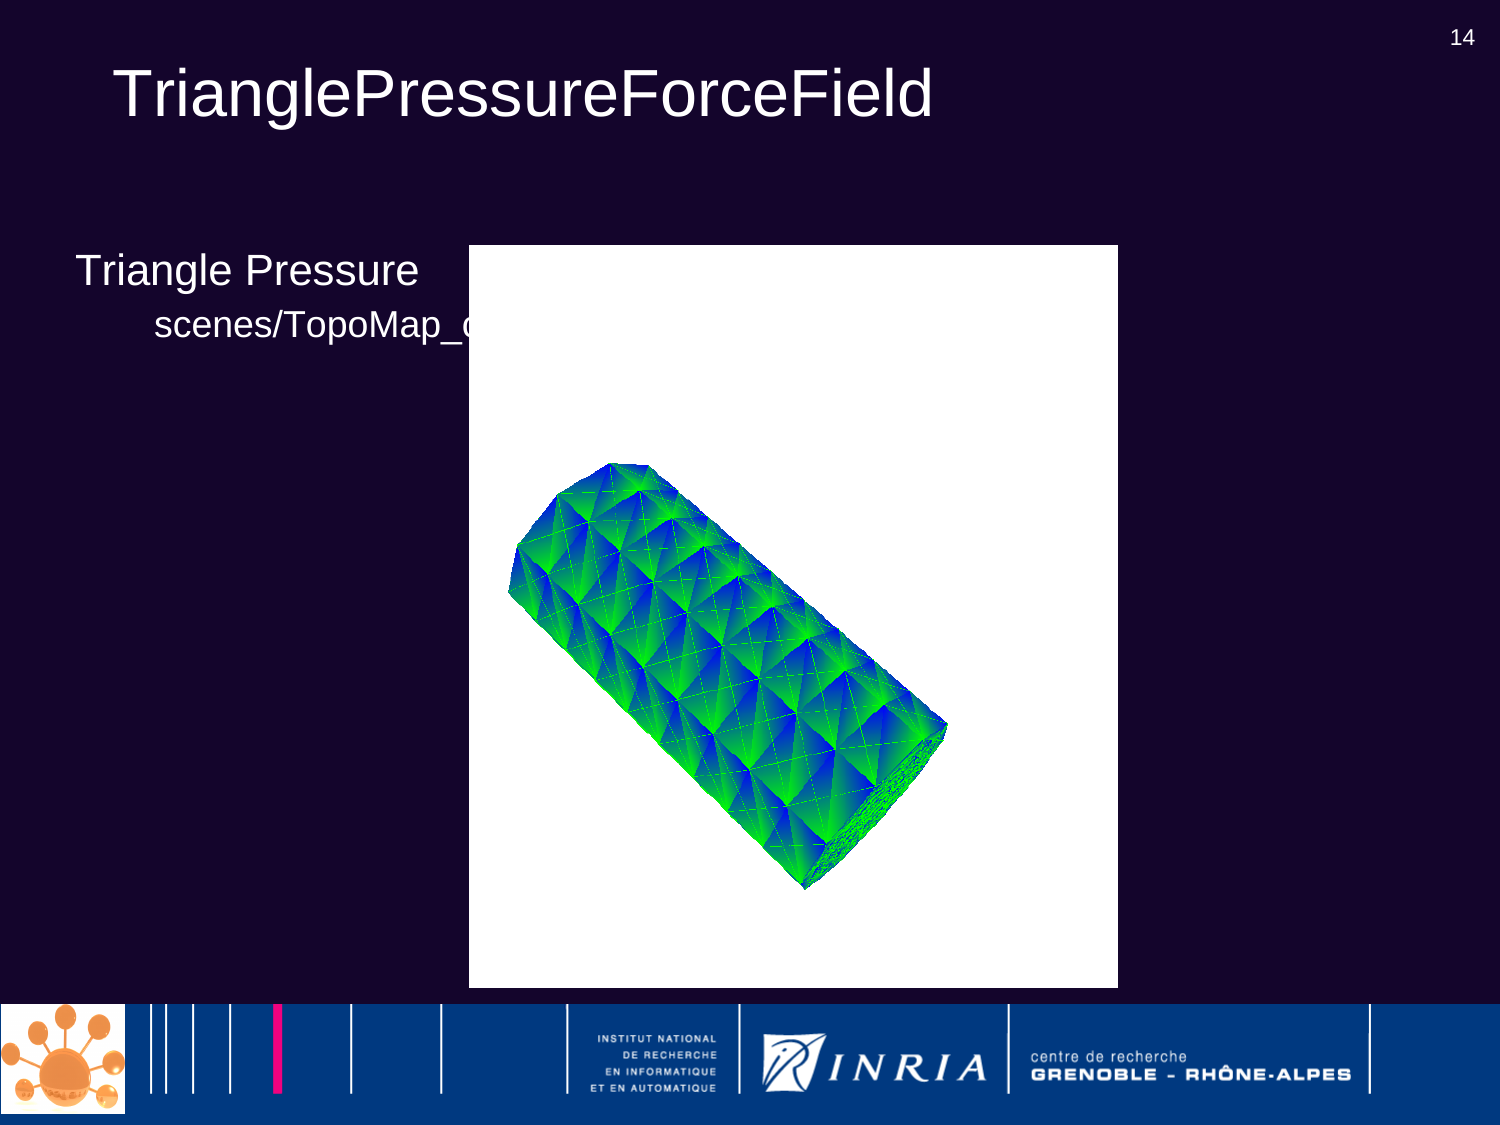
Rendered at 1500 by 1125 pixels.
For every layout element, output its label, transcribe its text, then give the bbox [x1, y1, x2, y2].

picture [0, 1004, 1500, 1125]
picture [422, 245, 1468, 988]
title TrianglePressureForceField [112, 7, 1474, 181]
list Triangle Pressure scenes/TopoMap_cylinder3d.scn [75, 245, 422, 973]
